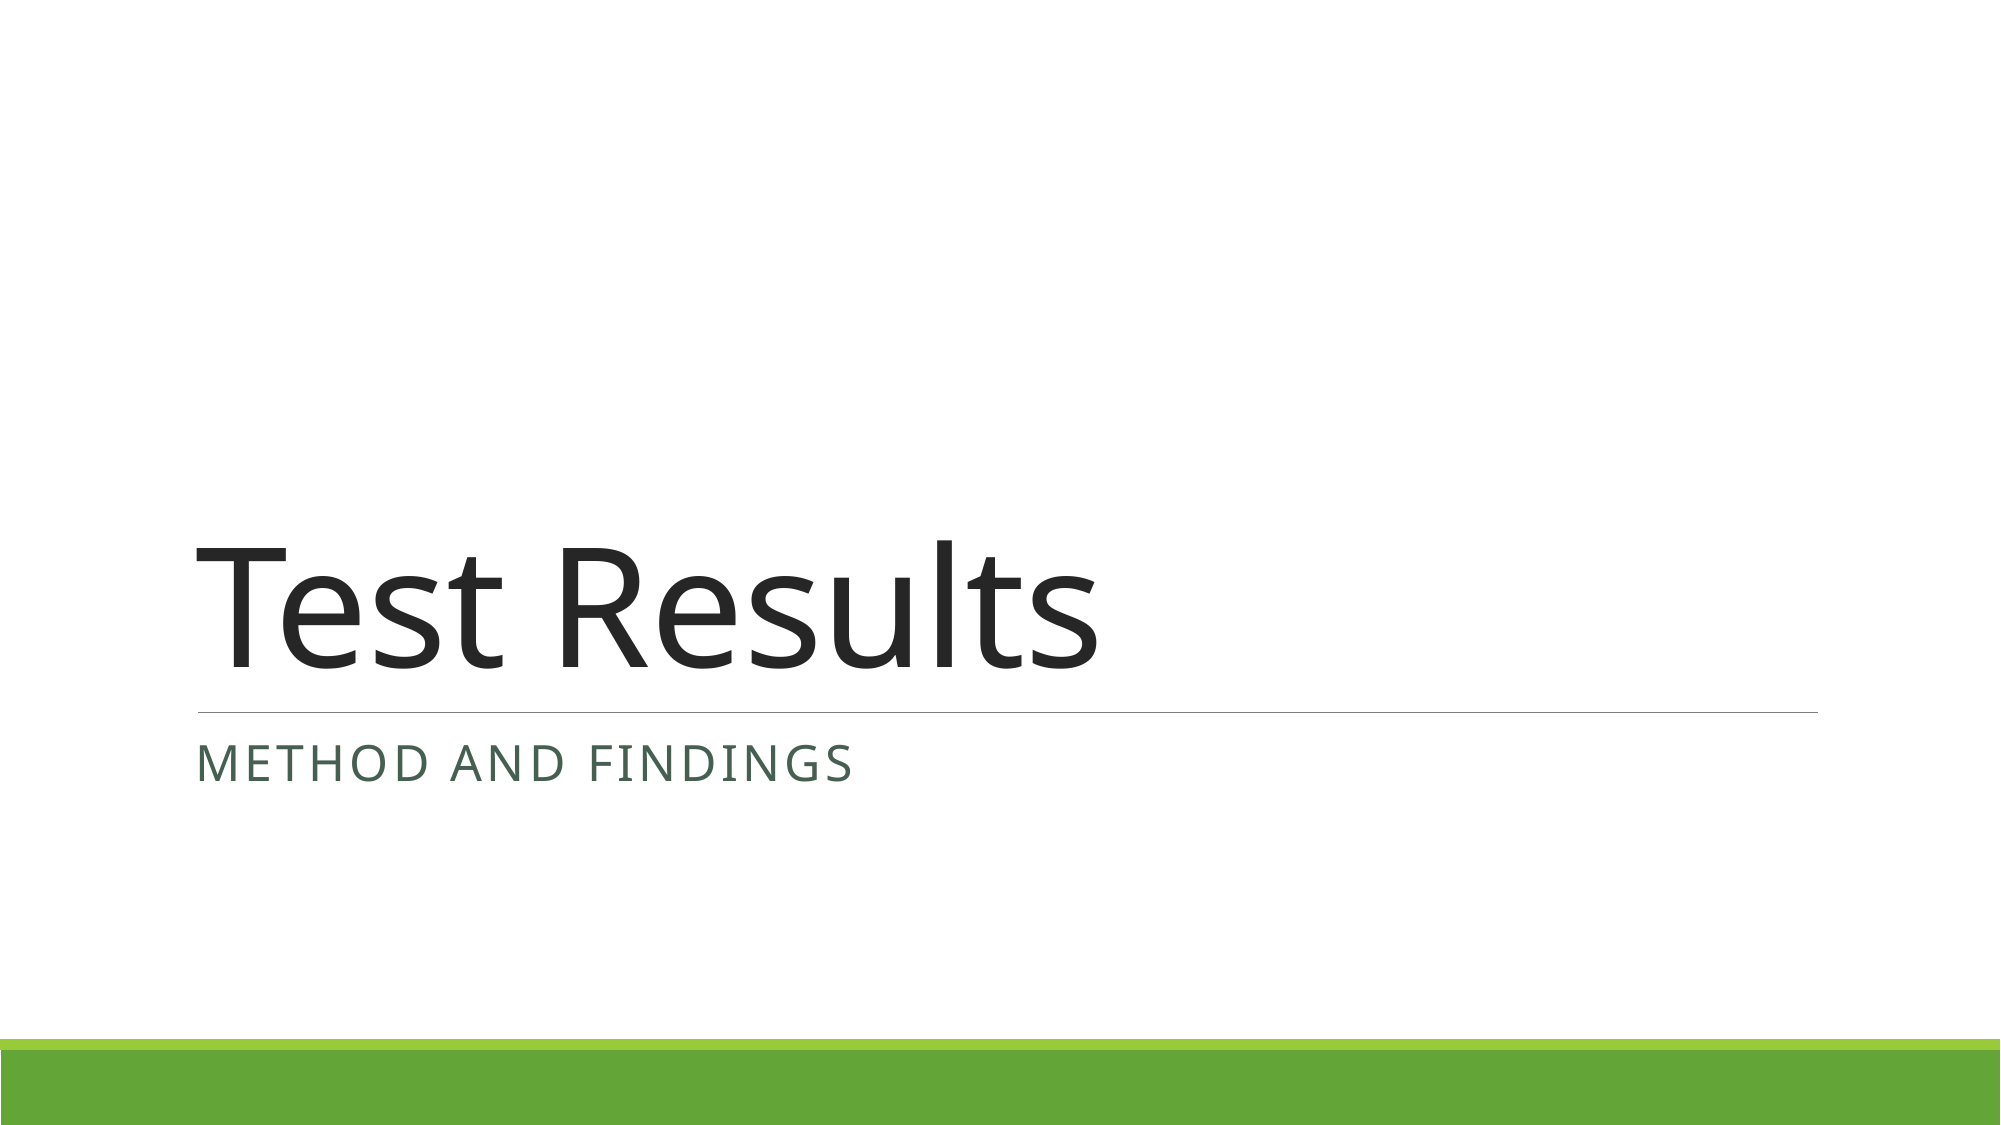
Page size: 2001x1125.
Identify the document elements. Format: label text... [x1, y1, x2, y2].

title Test Results [180, 124, 1831, 710]
subtitle Method and findings [180, 730, 1831, 919]
